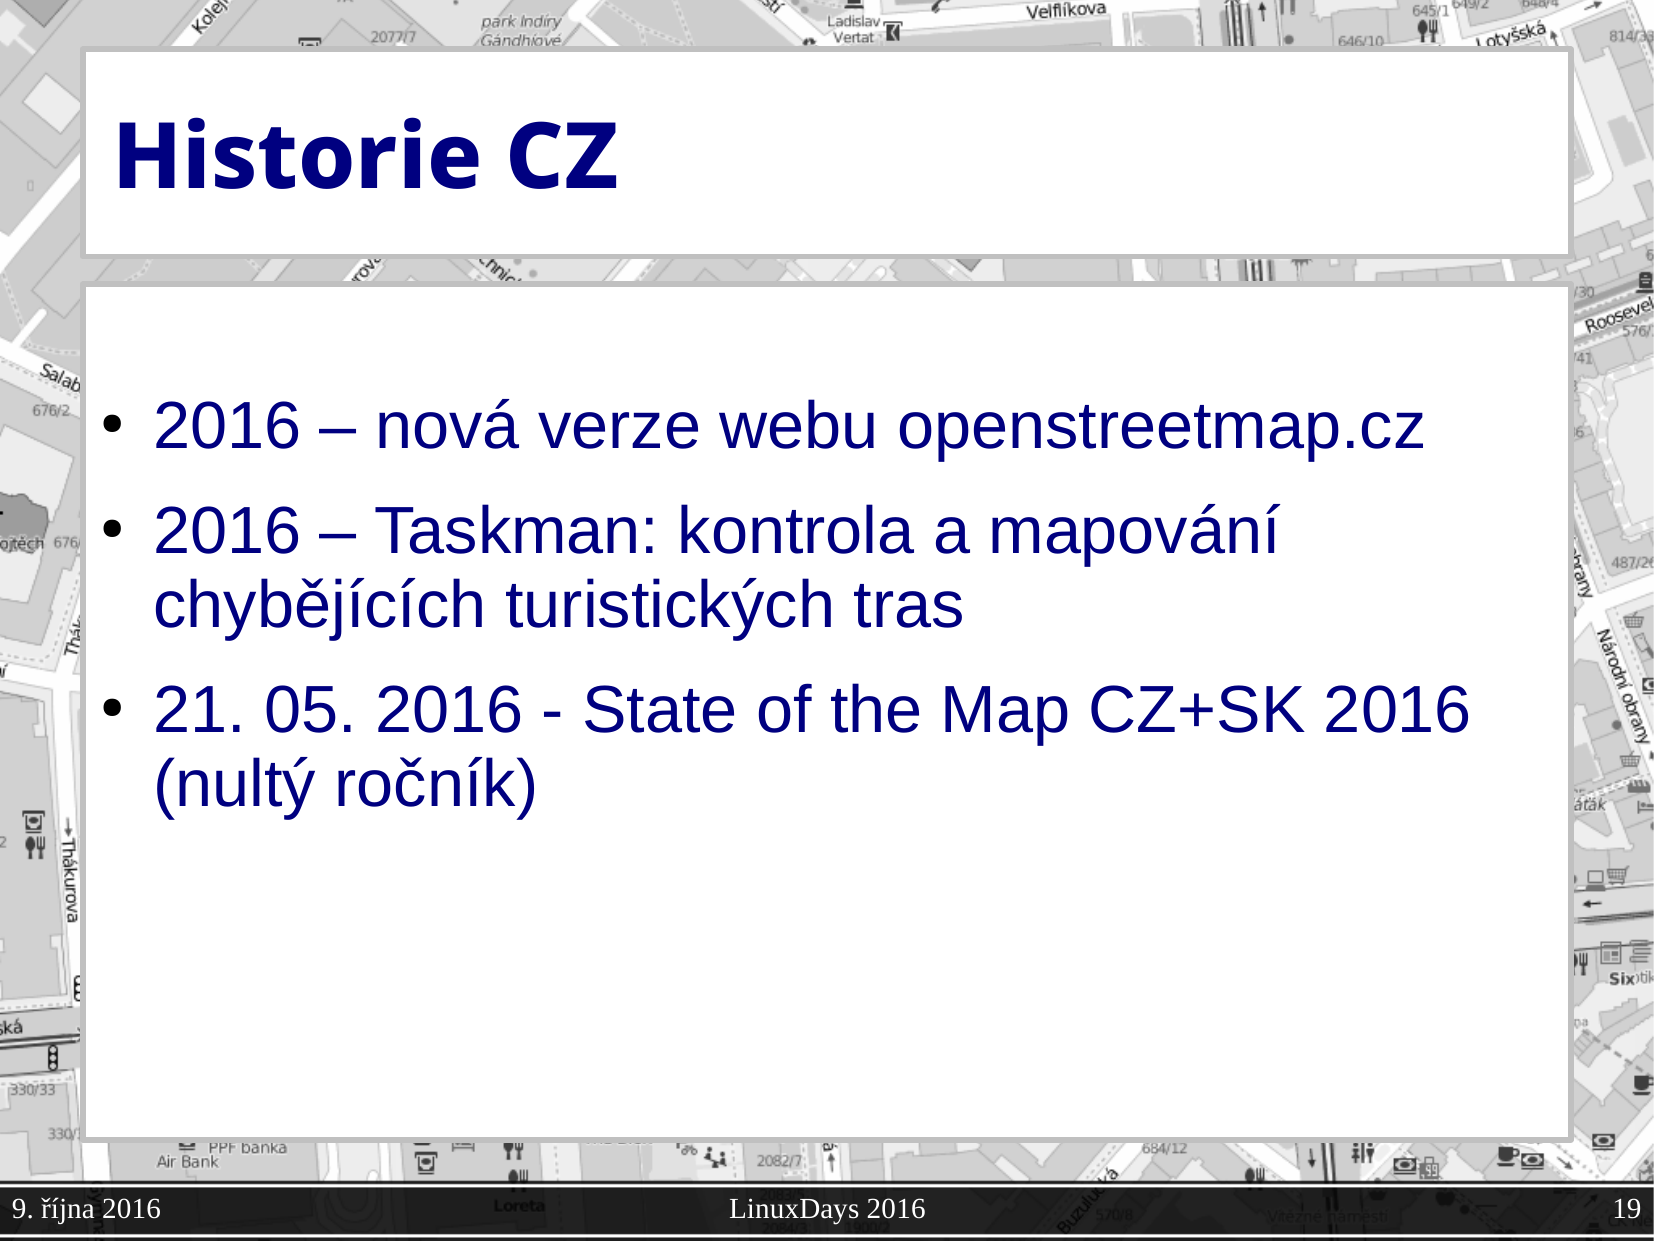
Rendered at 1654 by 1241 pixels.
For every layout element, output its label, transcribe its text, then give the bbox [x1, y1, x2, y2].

picture [0, 0, 1654, 1241]
list 2016 – nová verze webu openstreetmap.cz 2016 – Taskman: kontrola a mapování chybějících turistických tras 21. 05. 2016 - State of the Map CZ+SK 2016 (nultý ročník) [82, 284, 1571, 1140]
title Historie CZ [82, 49, 1571, 257]
